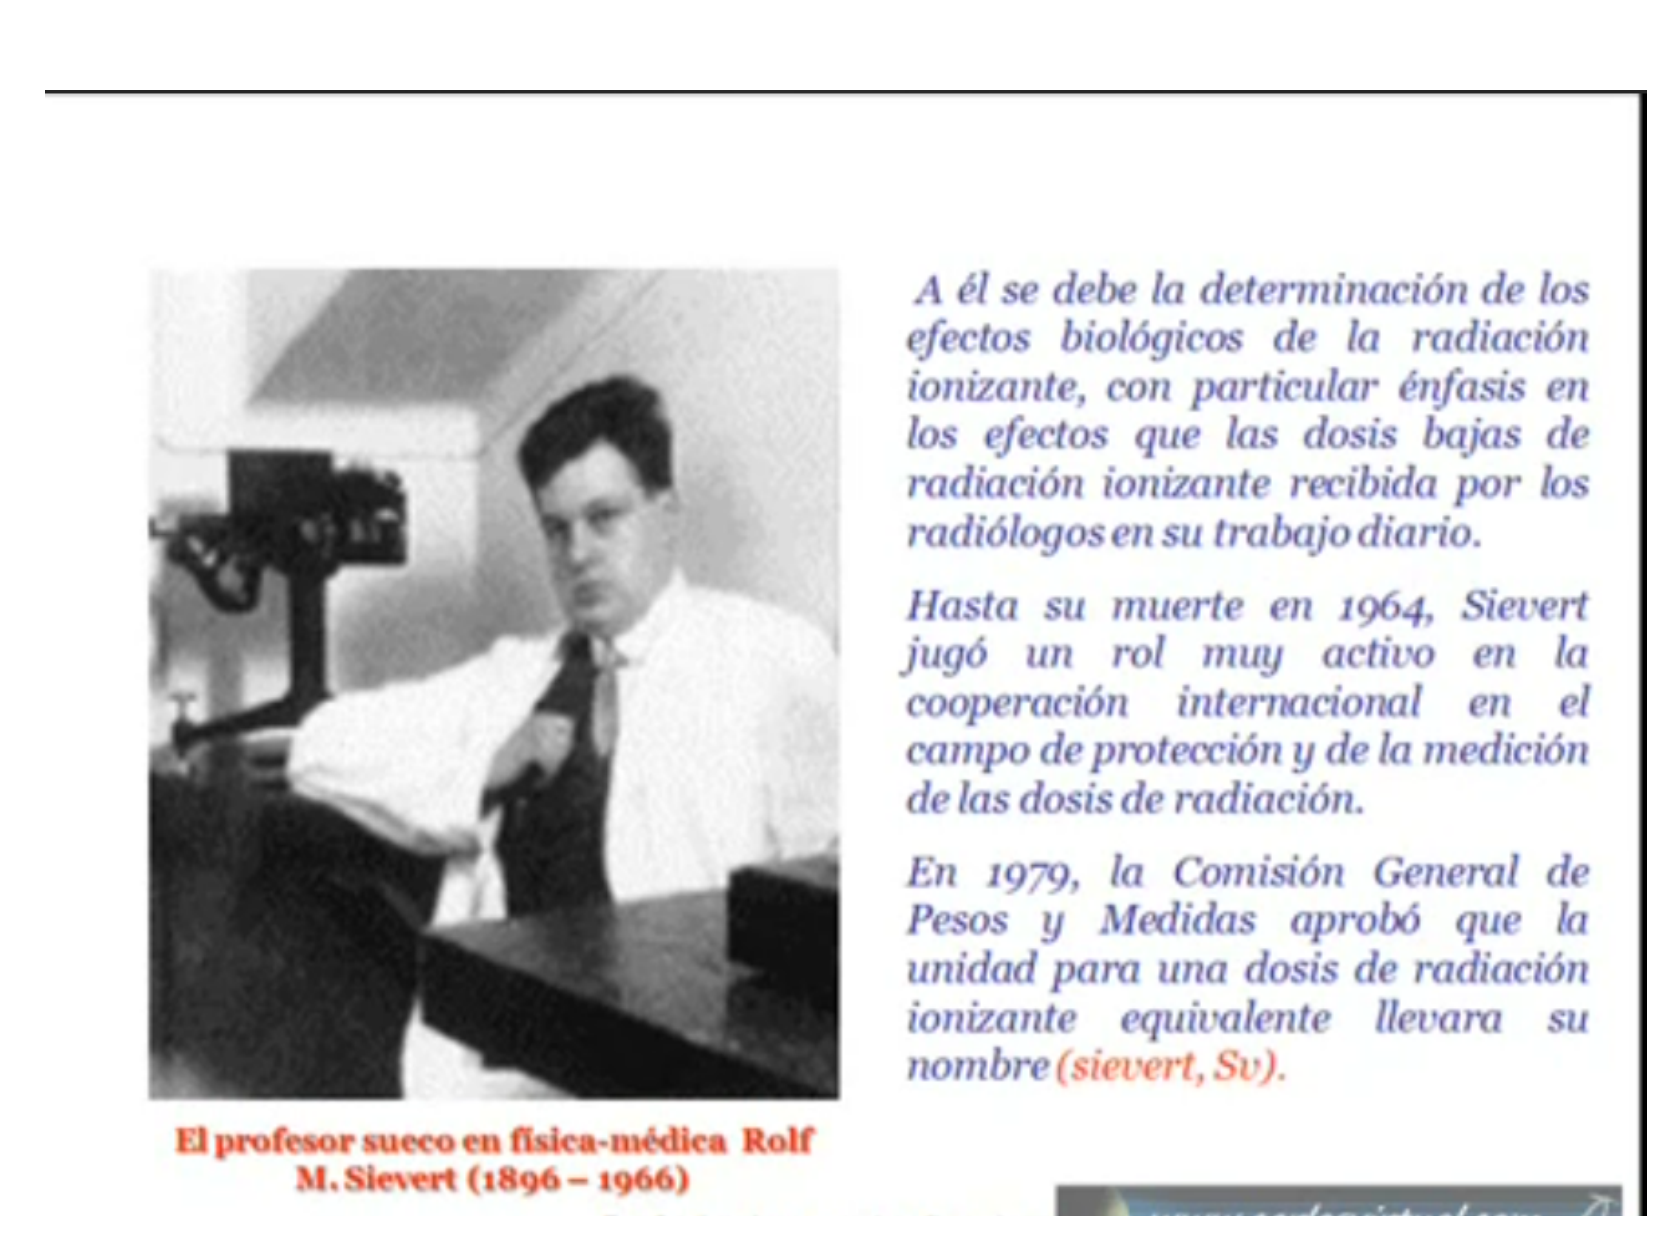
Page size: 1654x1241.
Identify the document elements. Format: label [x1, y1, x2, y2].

picture [45, 90, 1647, 1216]
